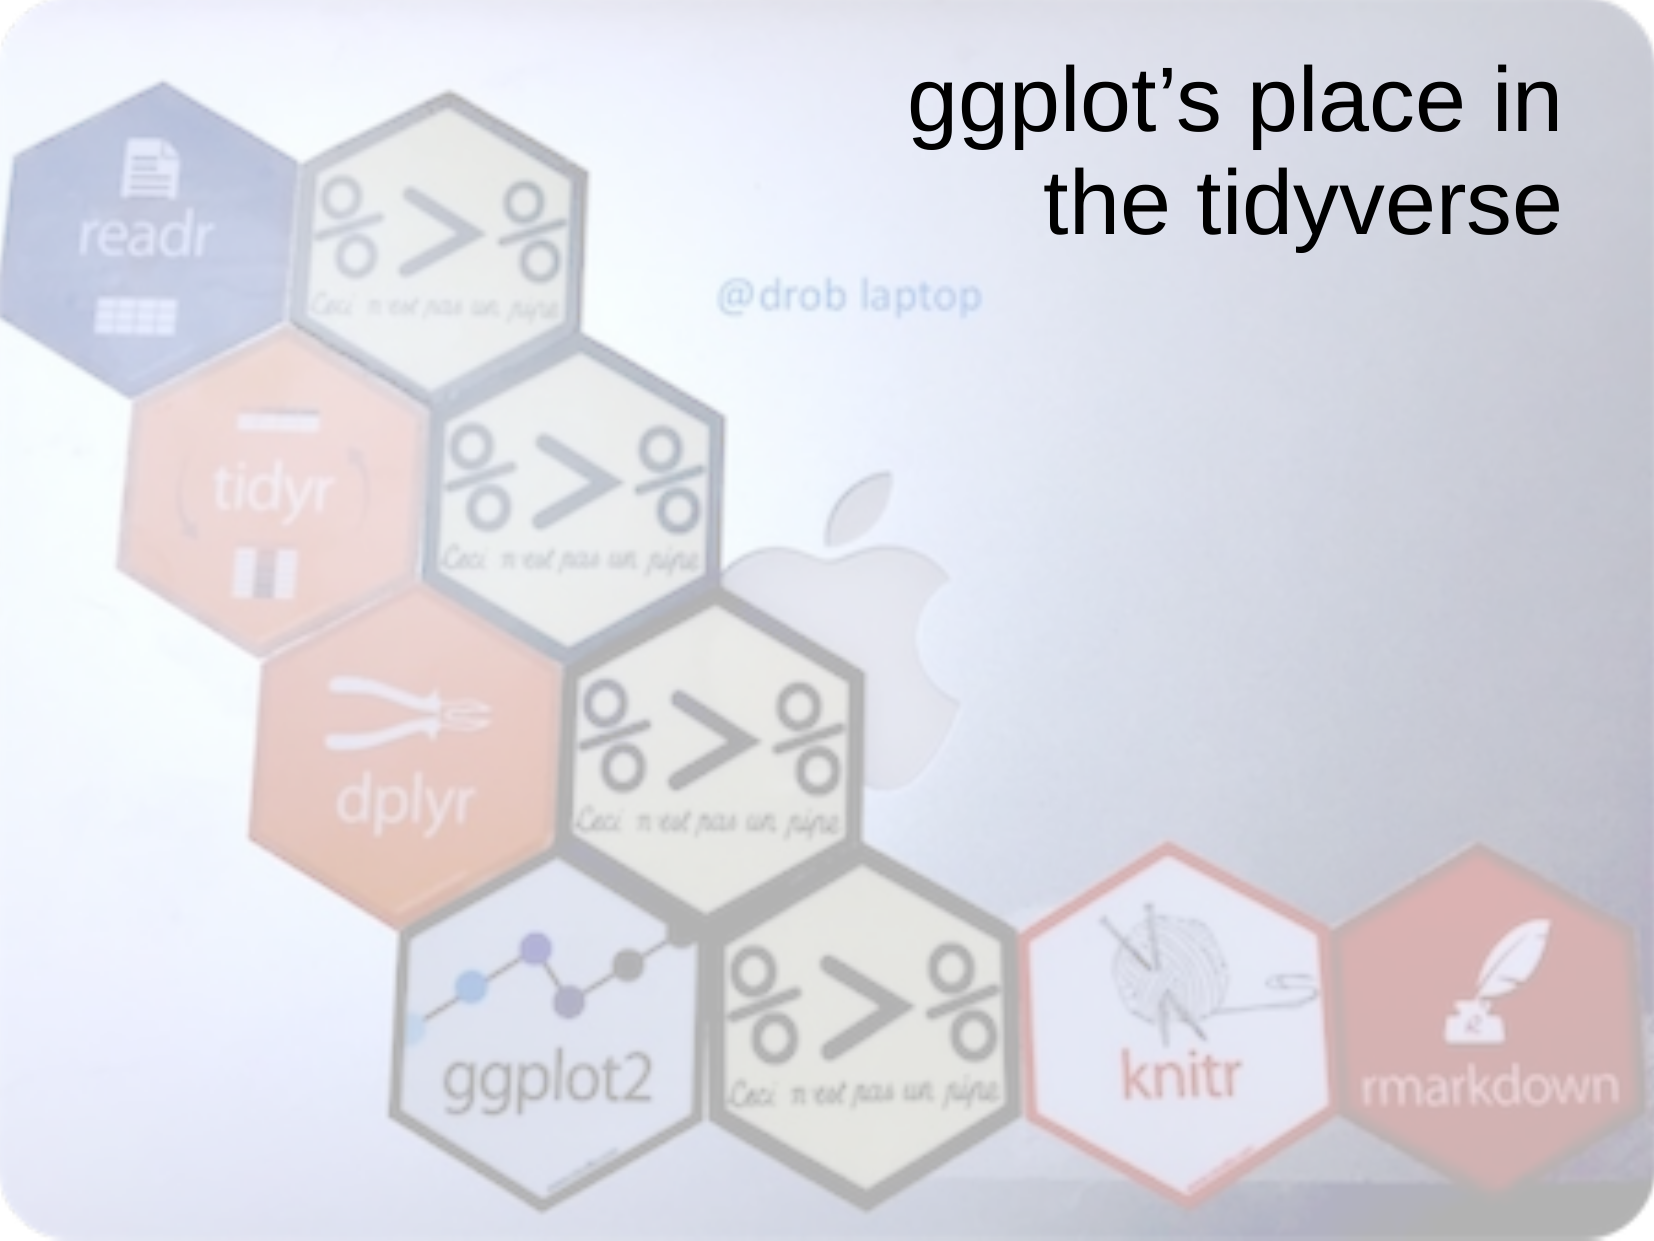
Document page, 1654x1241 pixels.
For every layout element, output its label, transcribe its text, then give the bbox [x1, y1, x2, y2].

picture [0, 0, 1654, 1241]
title ggplot’s place in the tidyverse [855, 47, 1591, 256]
